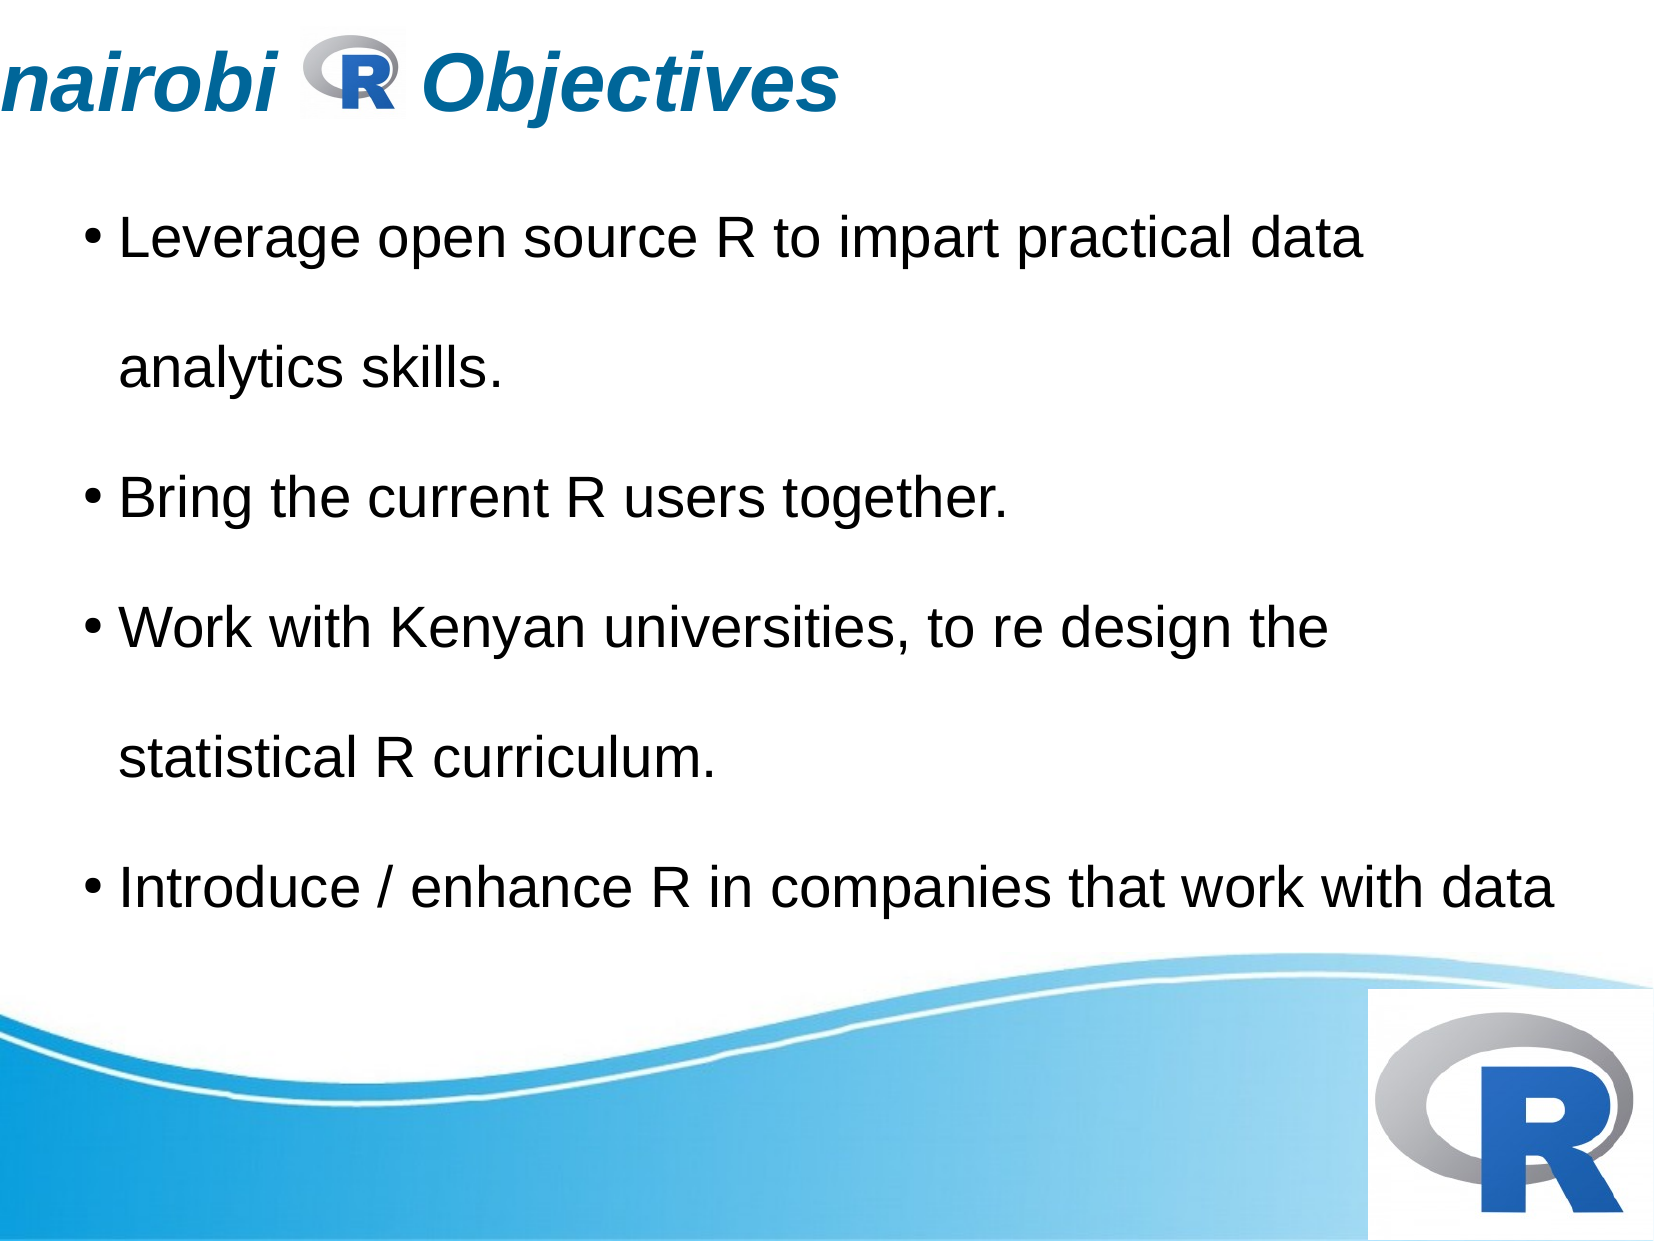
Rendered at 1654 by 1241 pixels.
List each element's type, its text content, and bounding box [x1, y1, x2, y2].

picture [300, 26, 406, 119]
title nairobi : Objectives [0, 15, 1291, 150]
text_box Leverage open source R to impart practical data analytics skills. Bring the current R users together. Work with Kenyan universities, to re design the statistical R curriculum. Introduce / enhance R in companies that work with data [82, 204, 1571, 1006]
picture [0, 952, 1654, 1241]
